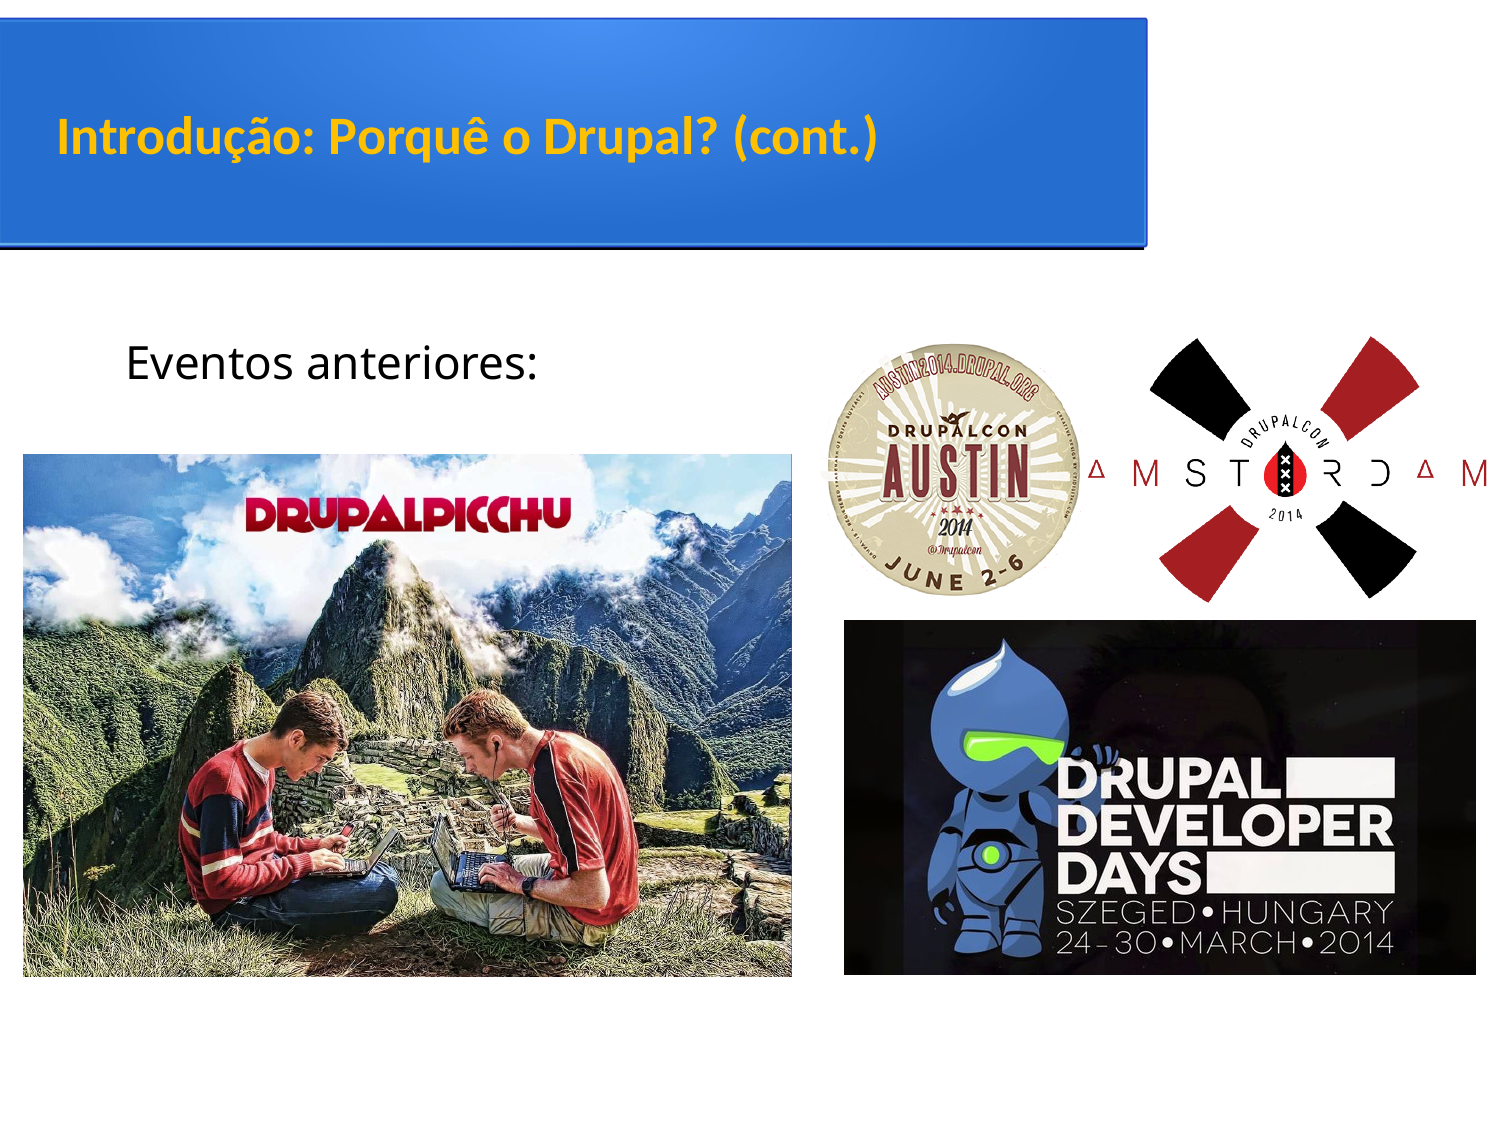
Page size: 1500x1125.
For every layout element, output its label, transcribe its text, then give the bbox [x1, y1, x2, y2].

picture [1453, 336, 1488, 603]
picture [844, 620, 1476, 975]
title Introdução: Porquê o Drupal? (cont.) [41, 41, 1111, 225]
list Eventos anteriores: [39, 326, 1453, 966]
picture [23, 454, 792, 977]
